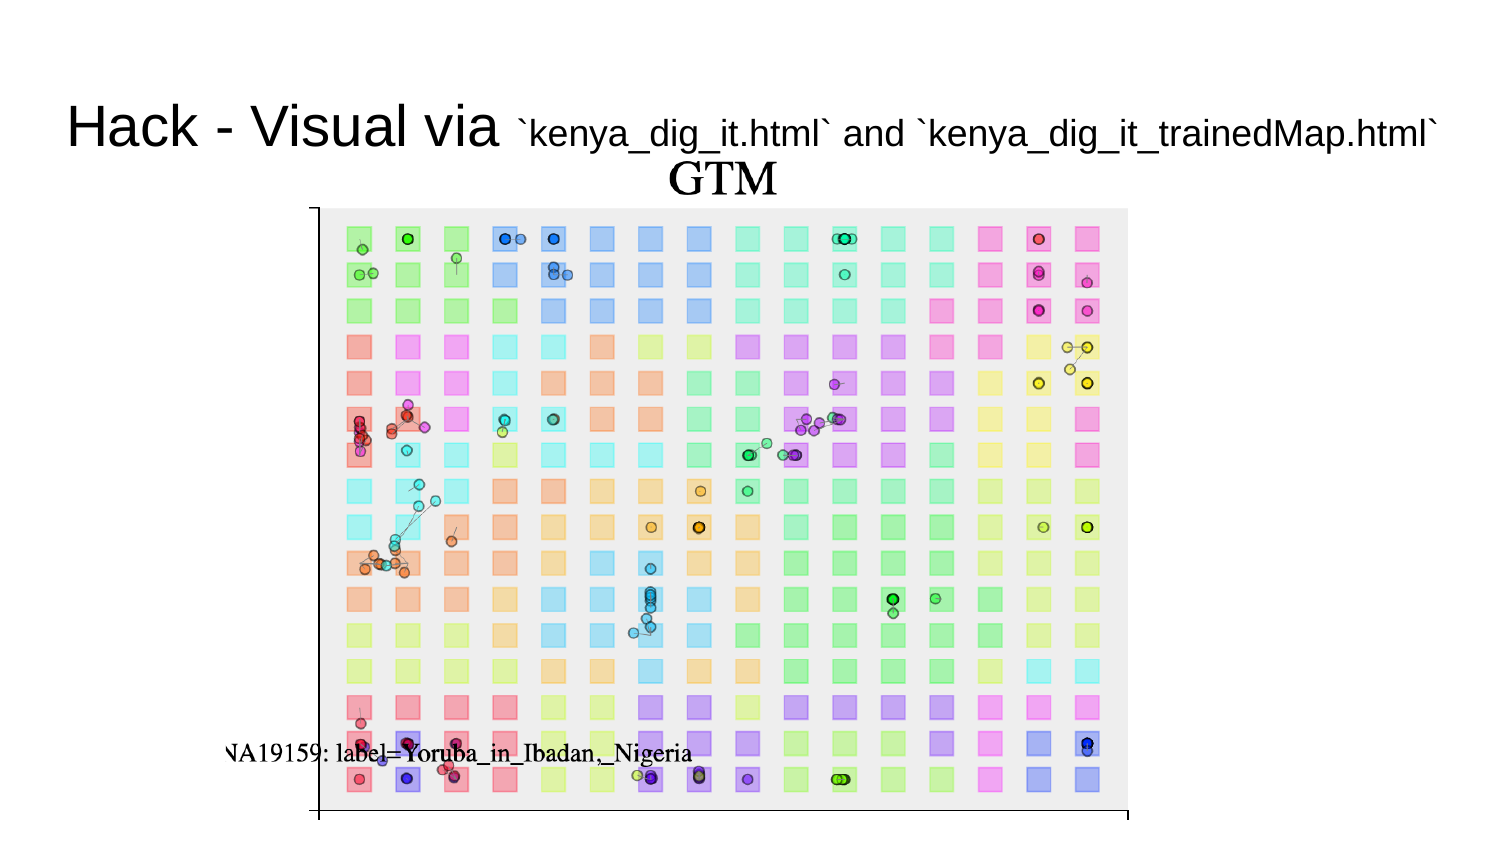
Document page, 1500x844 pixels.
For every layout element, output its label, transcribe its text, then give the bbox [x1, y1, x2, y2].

title Hack - Visual via `kenya_dig_it.html` and `kenya_dig_it_trainedMap.html` [51, 72, 1476, 167]
picture [225, 155, 1152, 828]
